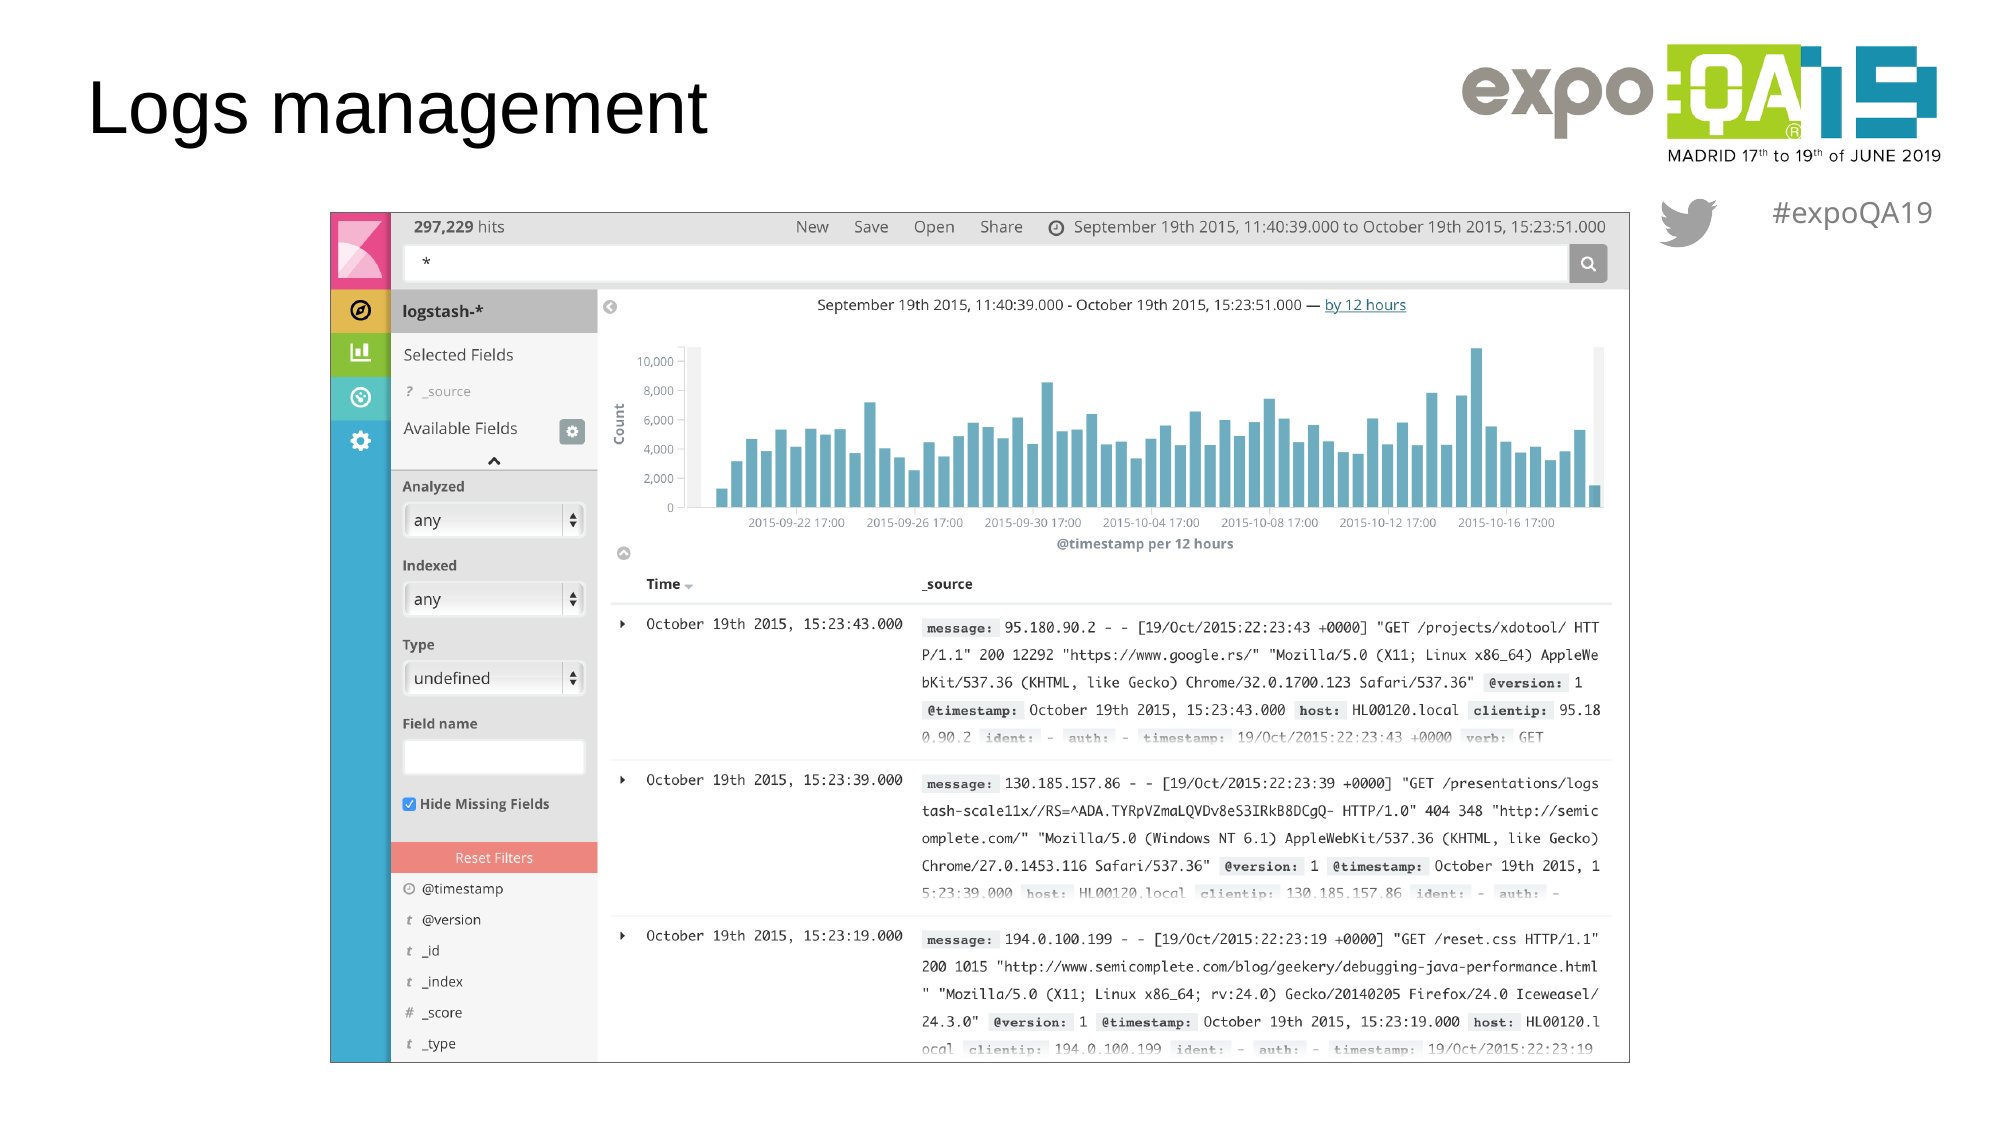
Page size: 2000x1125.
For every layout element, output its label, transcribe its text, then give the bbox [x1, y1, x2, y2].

picture [330, 212, 1630, 1063]
picture [1429, 37, 1948, 165]
title Logs management [72, 54, 1277, 164]
picture [1659, 193, 1718, 253]
